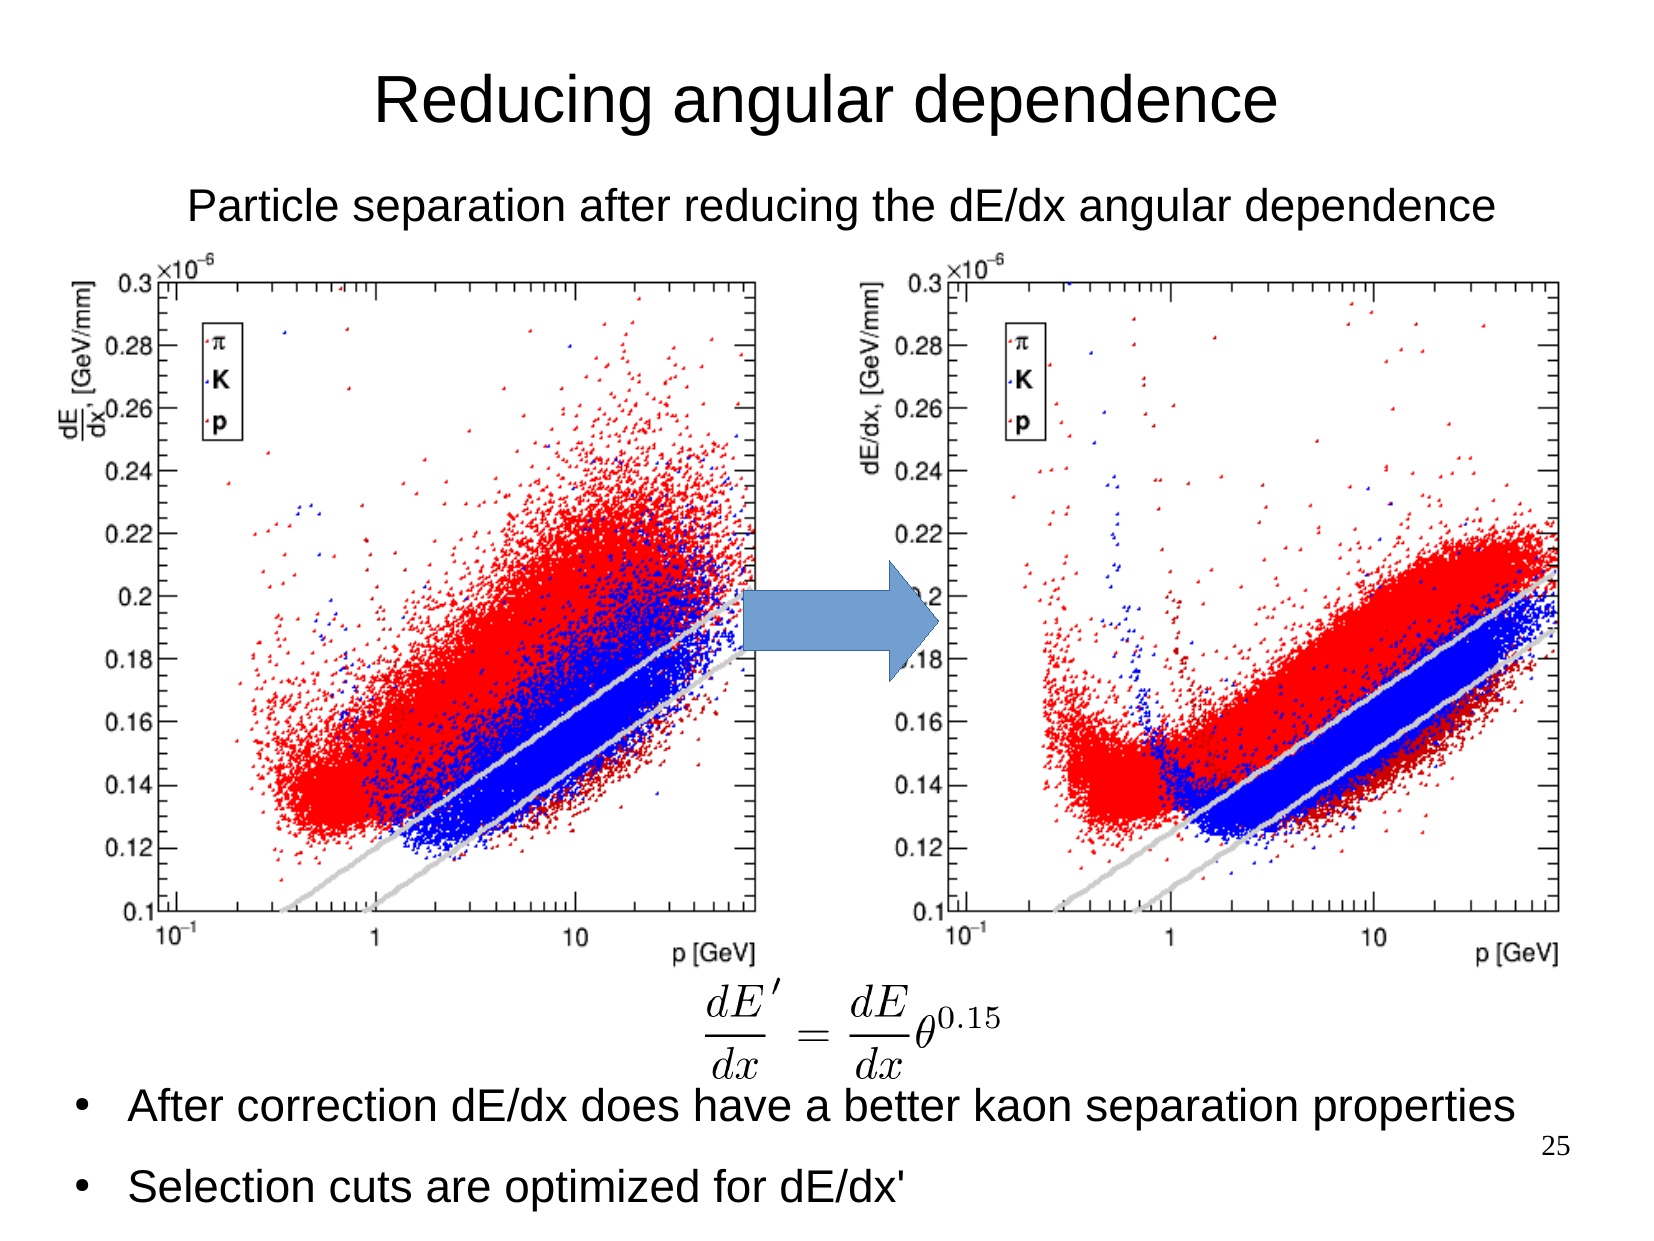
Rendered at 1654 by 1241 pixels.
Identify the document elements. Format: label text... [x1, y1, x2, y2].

title Reducing angular dependence [82, 49, 1571, 151]
text_box Particle separation after reducing the dE/dx angular dependence [6, 180, 1621, 298]
picture [53, 298, 1592, 1079]
text_box [743, 560, 939, 682]
list After correction dE/dx does have a better kaon separation properties Selection cuts are optimized for dE/dx' [56, 1080, 1561, 1231]
